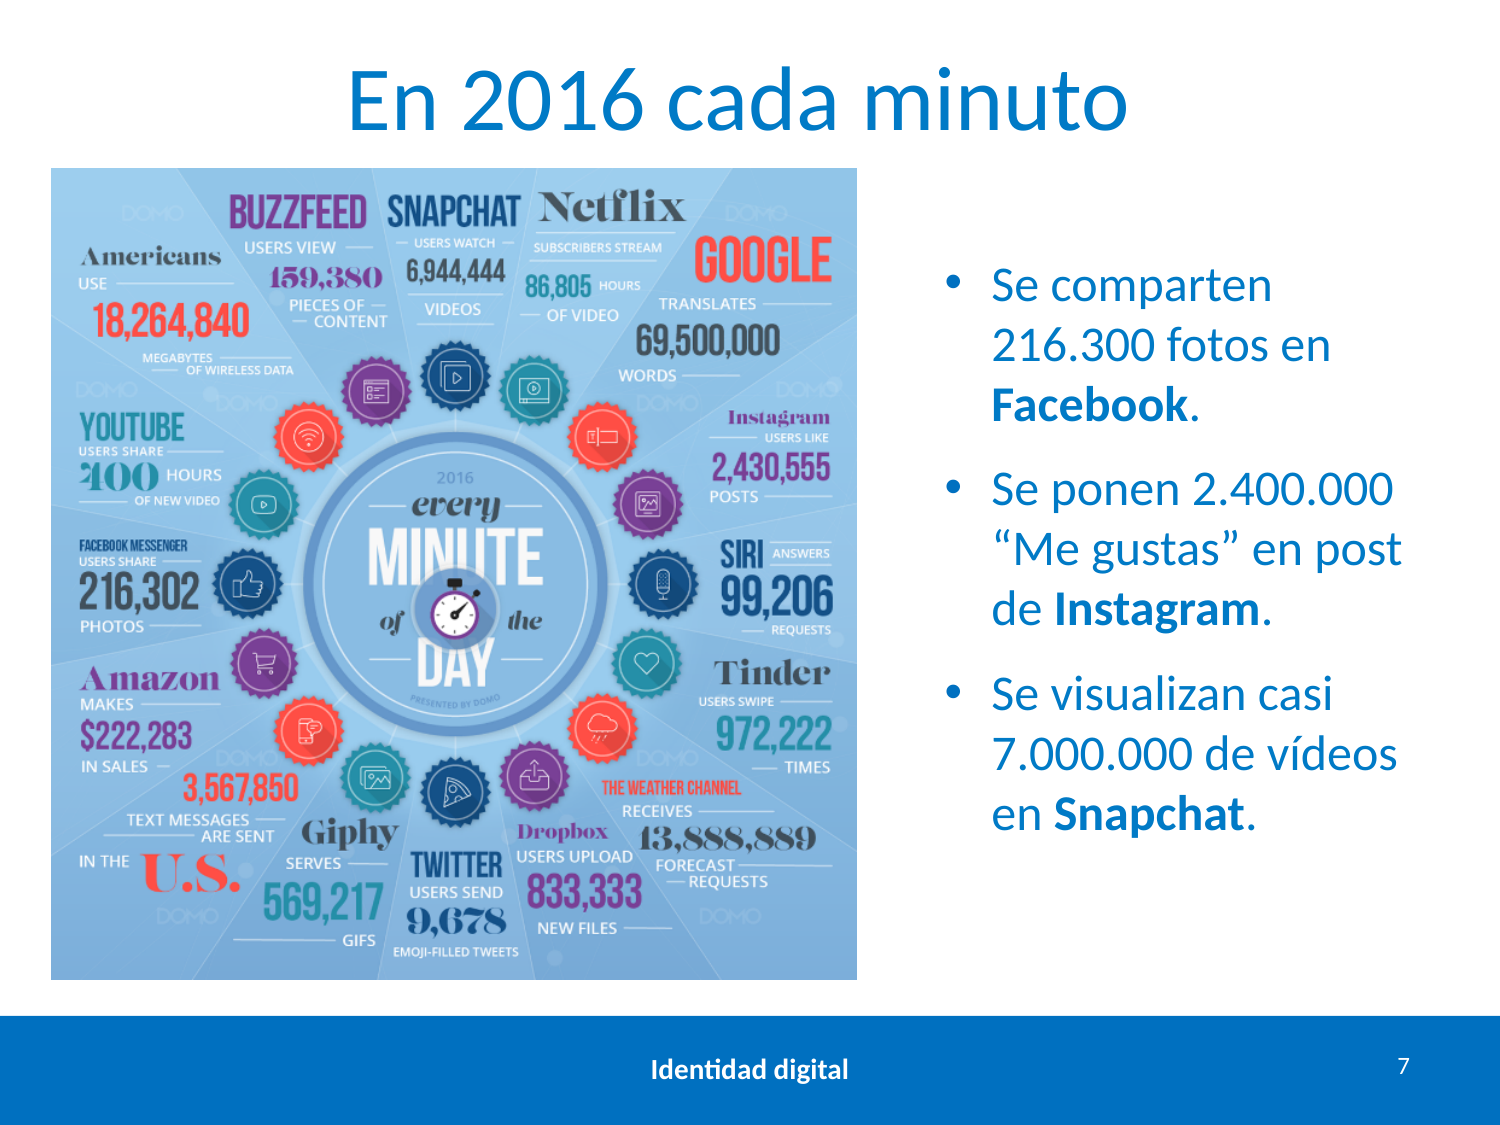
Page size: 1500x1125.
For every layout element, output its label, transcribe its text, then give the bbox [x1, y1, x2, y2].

footer Identidad digital [478, 1042, 1022, 1103]
slide_number 14 [1074, 1042, 1425, 1103]
list Se comparten 216.300 fotos en Facebook. Se ponen 2.400.000 “Me gustas” en post de Instagram. Se visualizan casi 7.000.000 de vídeos en Snapchat. [857, 243, 1447, 894]
picture [51, 168, 857, 980]
title En 2016 cada minuto [324, 0, 1154, 188]
